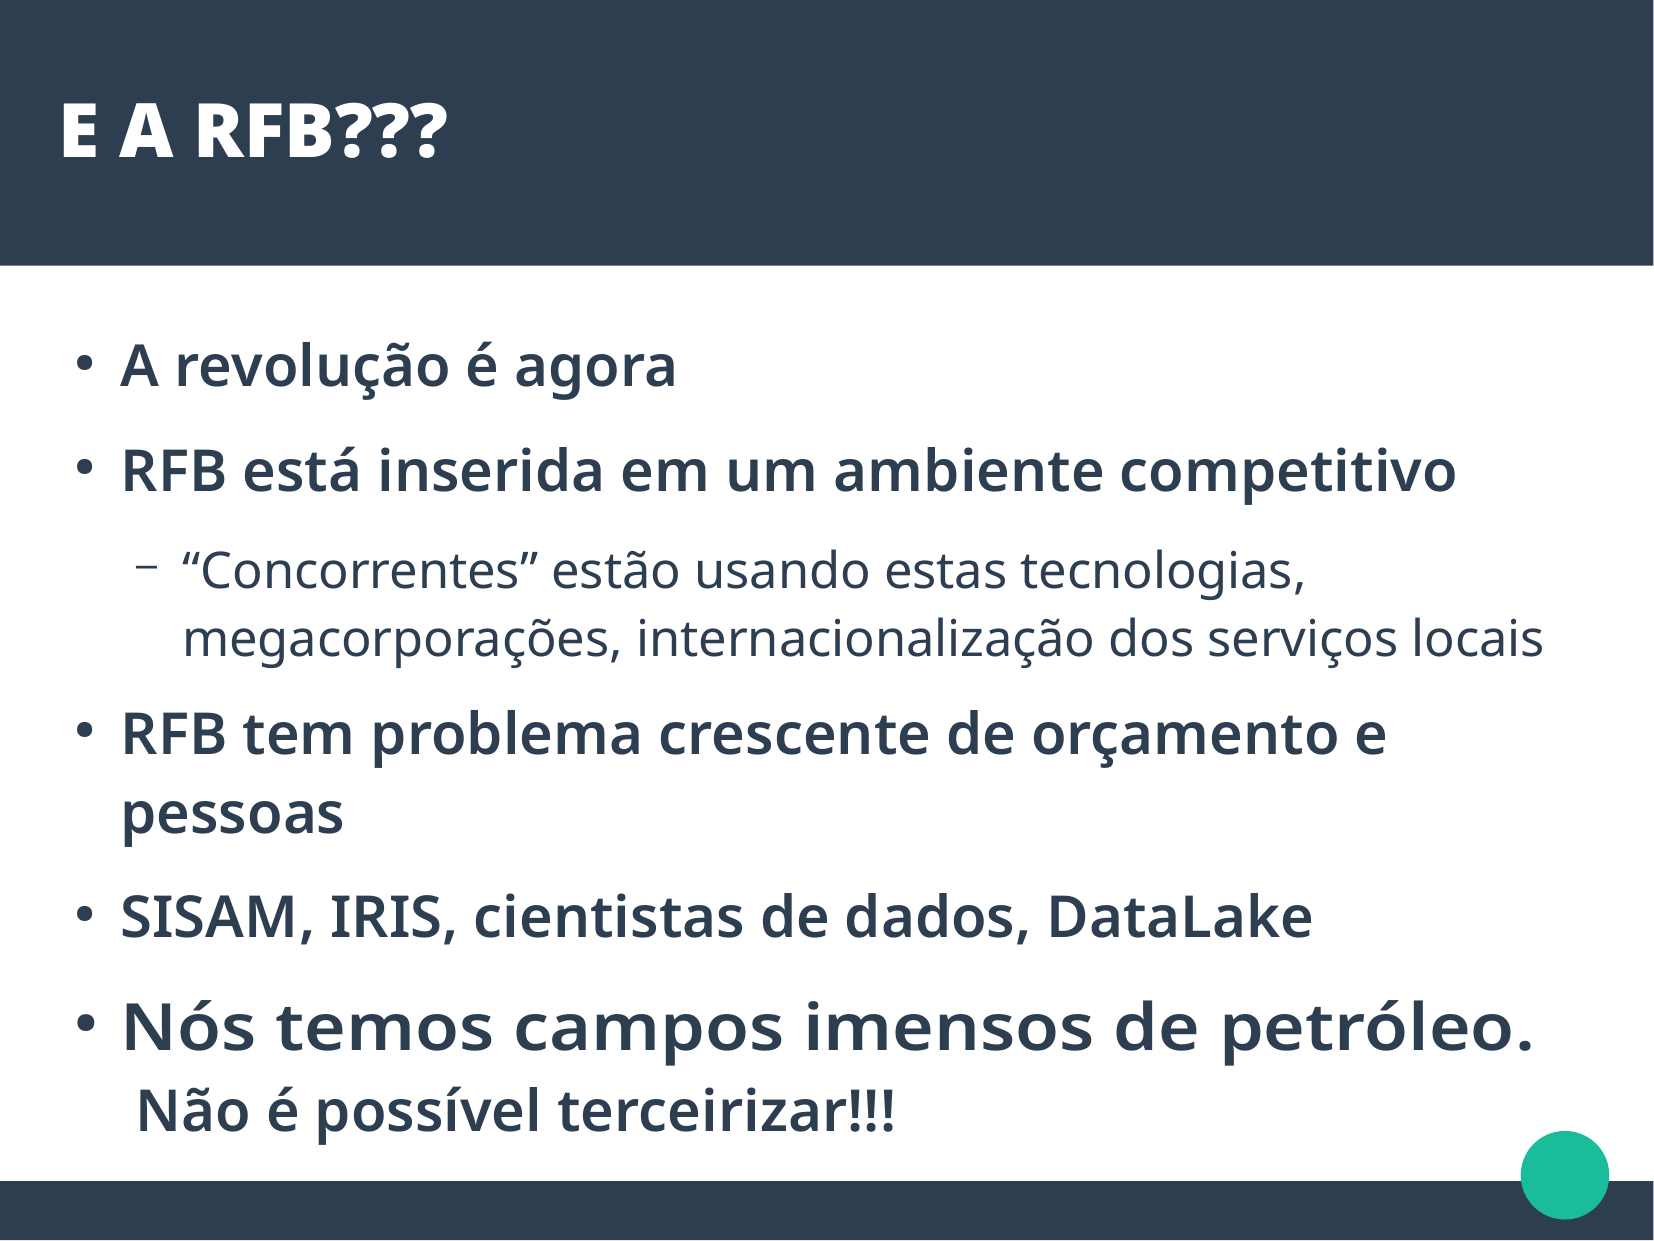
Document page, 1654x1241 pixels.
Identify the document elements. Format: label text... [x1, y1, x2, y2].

title E A RFB??? [59, 49, 1595, 207]
list A revolução é agora RFB está inserida em um ambiente competitivo “Concorrentes” estão usando estas tecnologias, megacorporações, internacionalização dos serviços locais RFB tem problema crescente de orçamento e pessoas SISAM, IRIS, cientistas de dados, DataLake Nós temos campos imensos de petróleo. Não é possível terceirizar!!! [59, 324, 1595, 1152]
